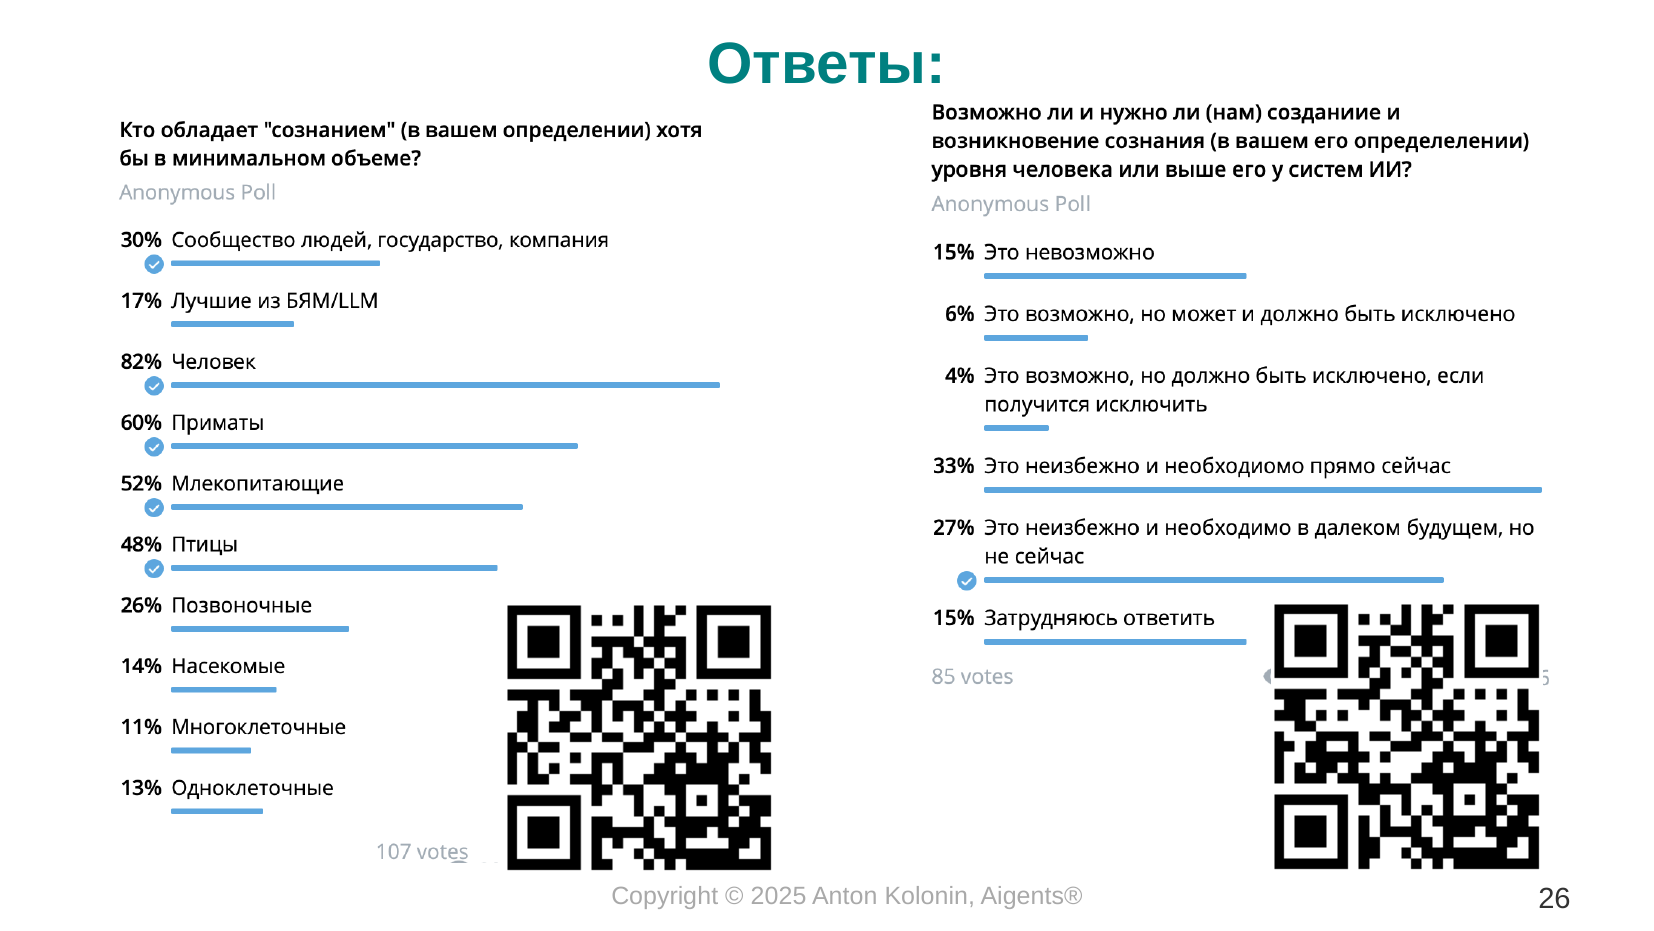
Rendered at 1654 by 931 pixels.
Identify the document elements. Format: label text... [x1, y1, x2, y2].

picture [110, 122, 777, 877]
text_box Ответы: [0, 5, 1654, 122]
picture [925, 122, 1561, 873]
